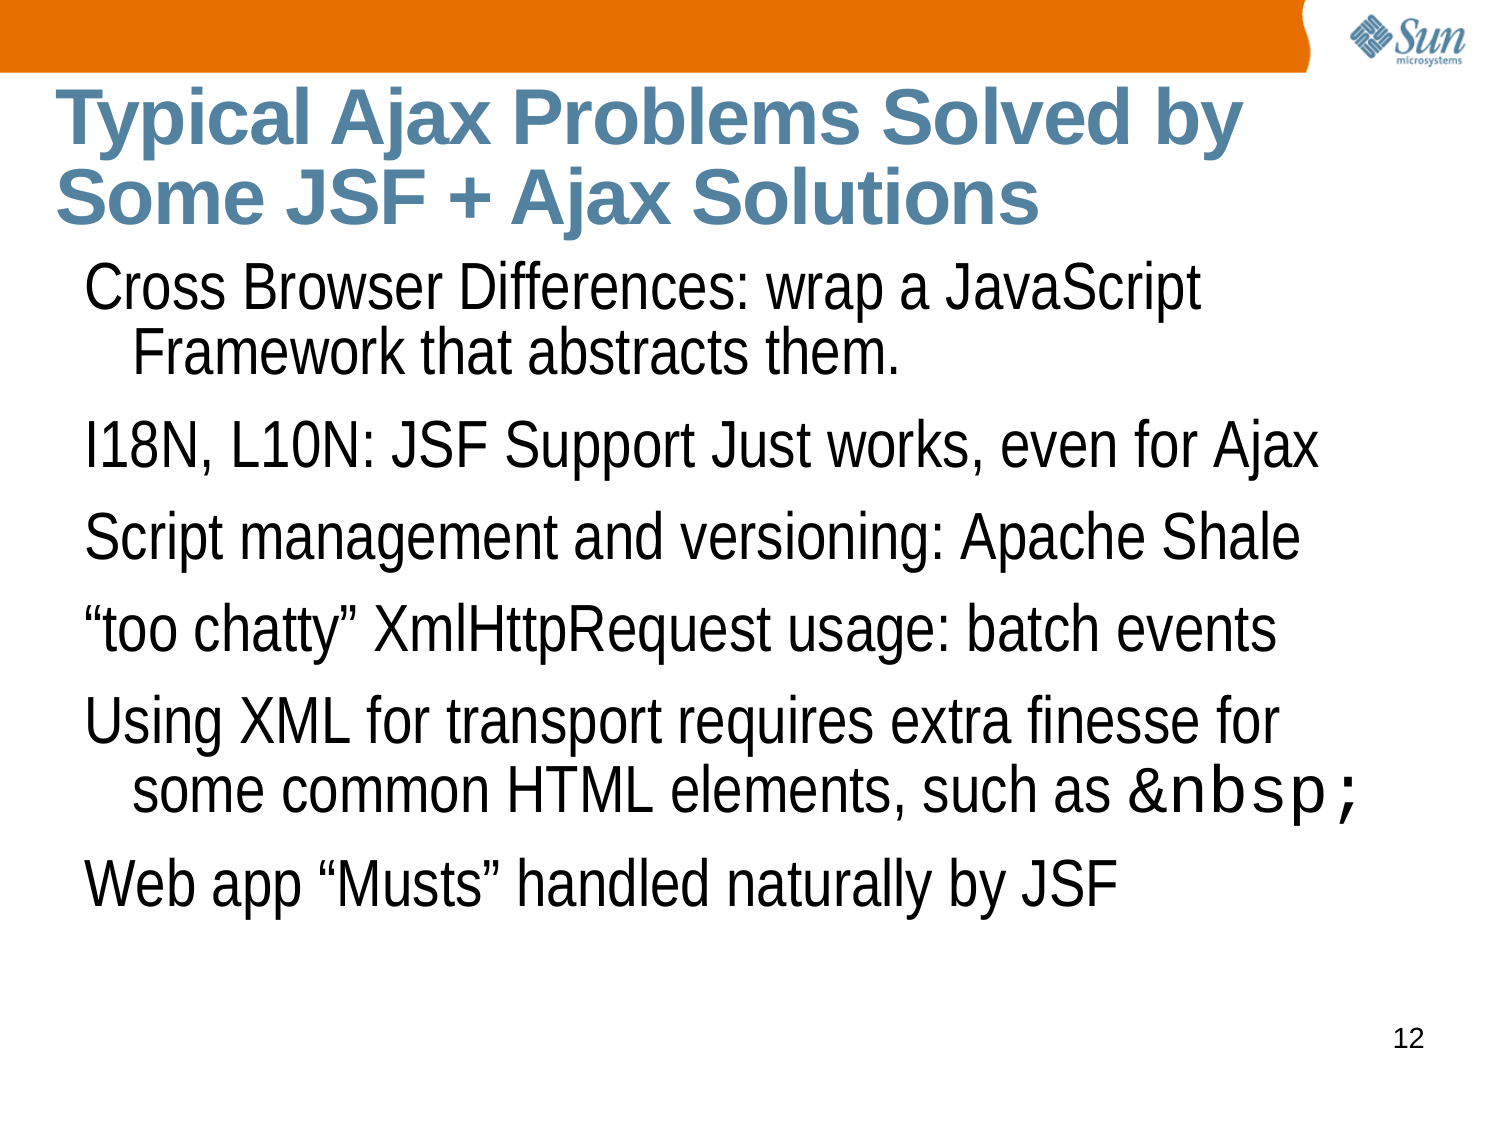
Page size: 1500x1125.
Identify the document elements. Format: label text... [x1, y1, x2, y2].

title Typical Ajax Problems Solved by Some JSF + Ajax Solutions [55, 81, 1418, 251]
list Cross Browser Differences: wrap a JavaScript Framework that abstracts them. I18N, L10N: JSF Support Just works, even for Ajax Script management and versioning: Apache Shale “too chatty” XmlHttpRequest usage: batch events Using XML for transport requires extra finesse for some common HTML elements, such as &nbsp; Web app “Musts” handled naturally by JSF [64, 257, 1402, 1017]
picture [0, 0, 1500, 75]
